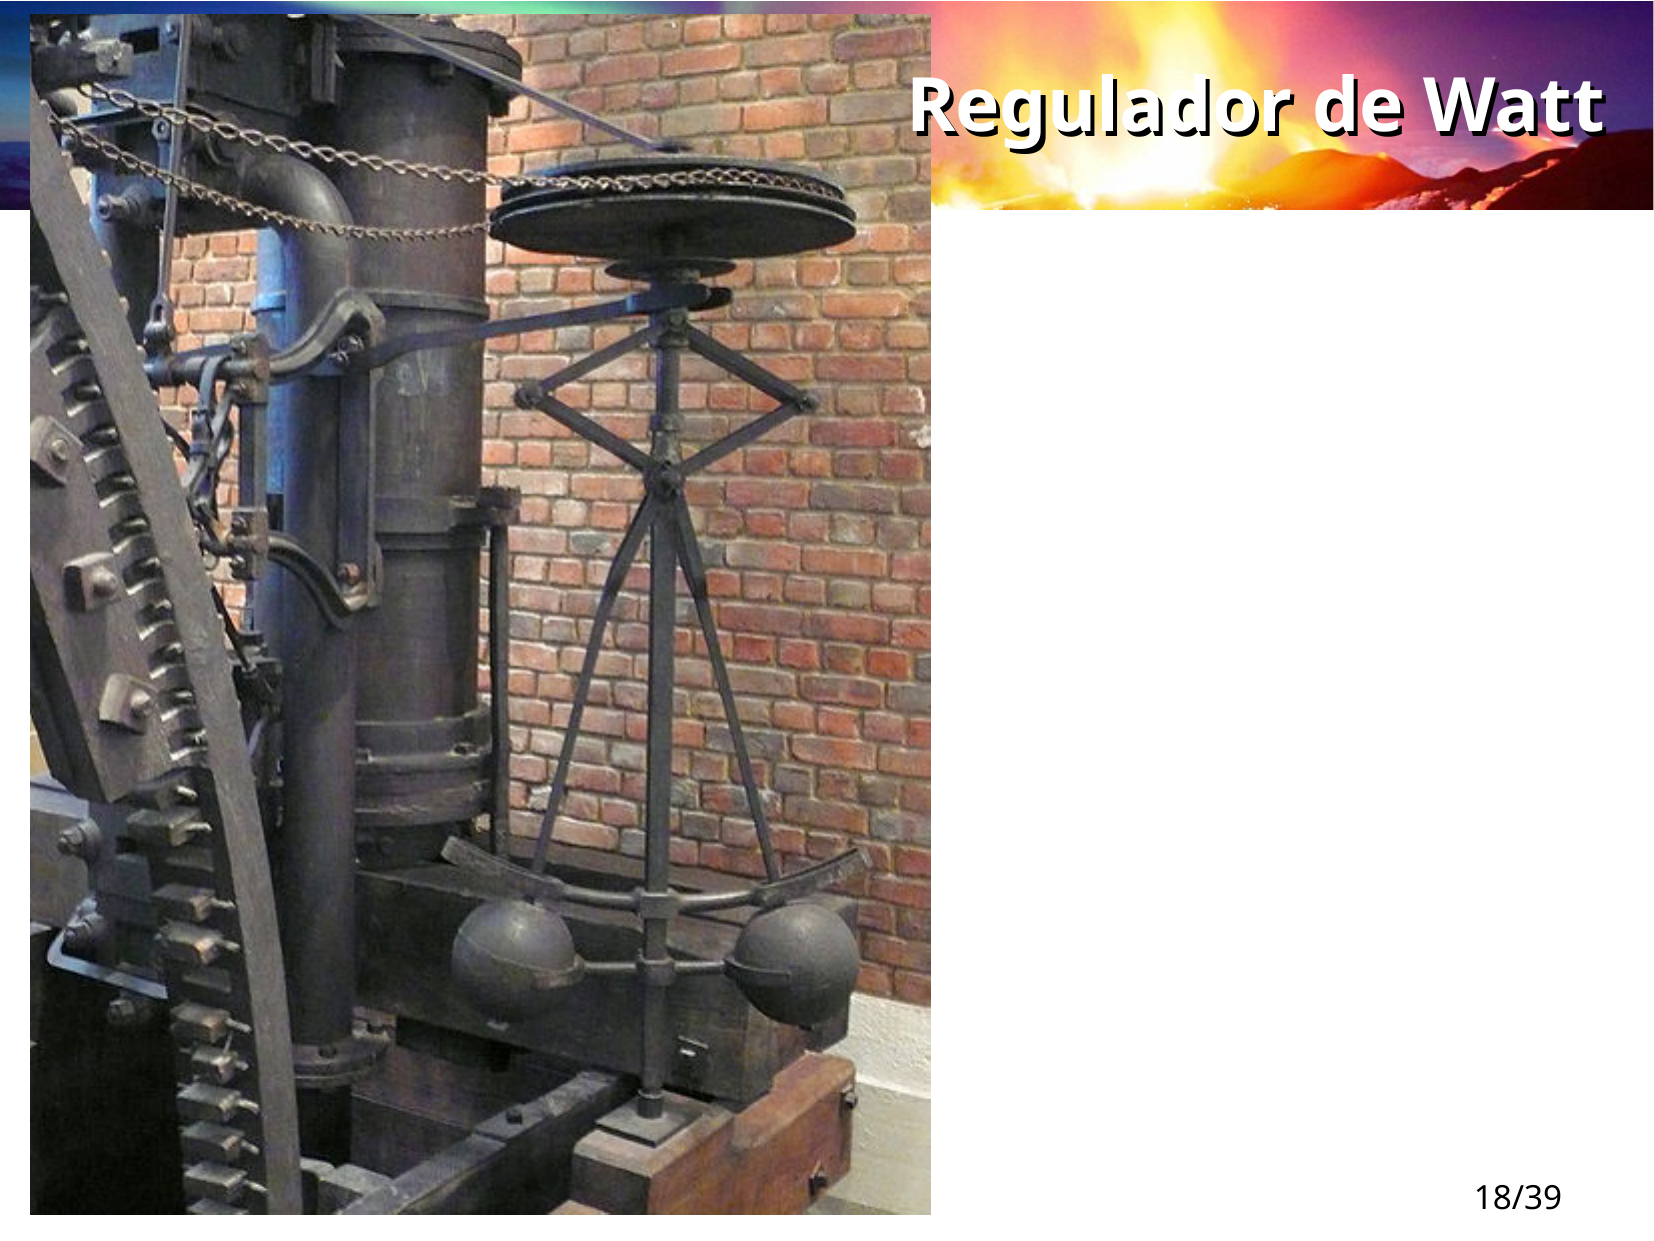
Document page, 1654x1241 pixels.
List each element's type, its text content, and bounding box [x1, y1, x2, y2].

title Regulador de Watt [45, 15, 1606, 191]
picture [0, 1, 1654, 1216]
